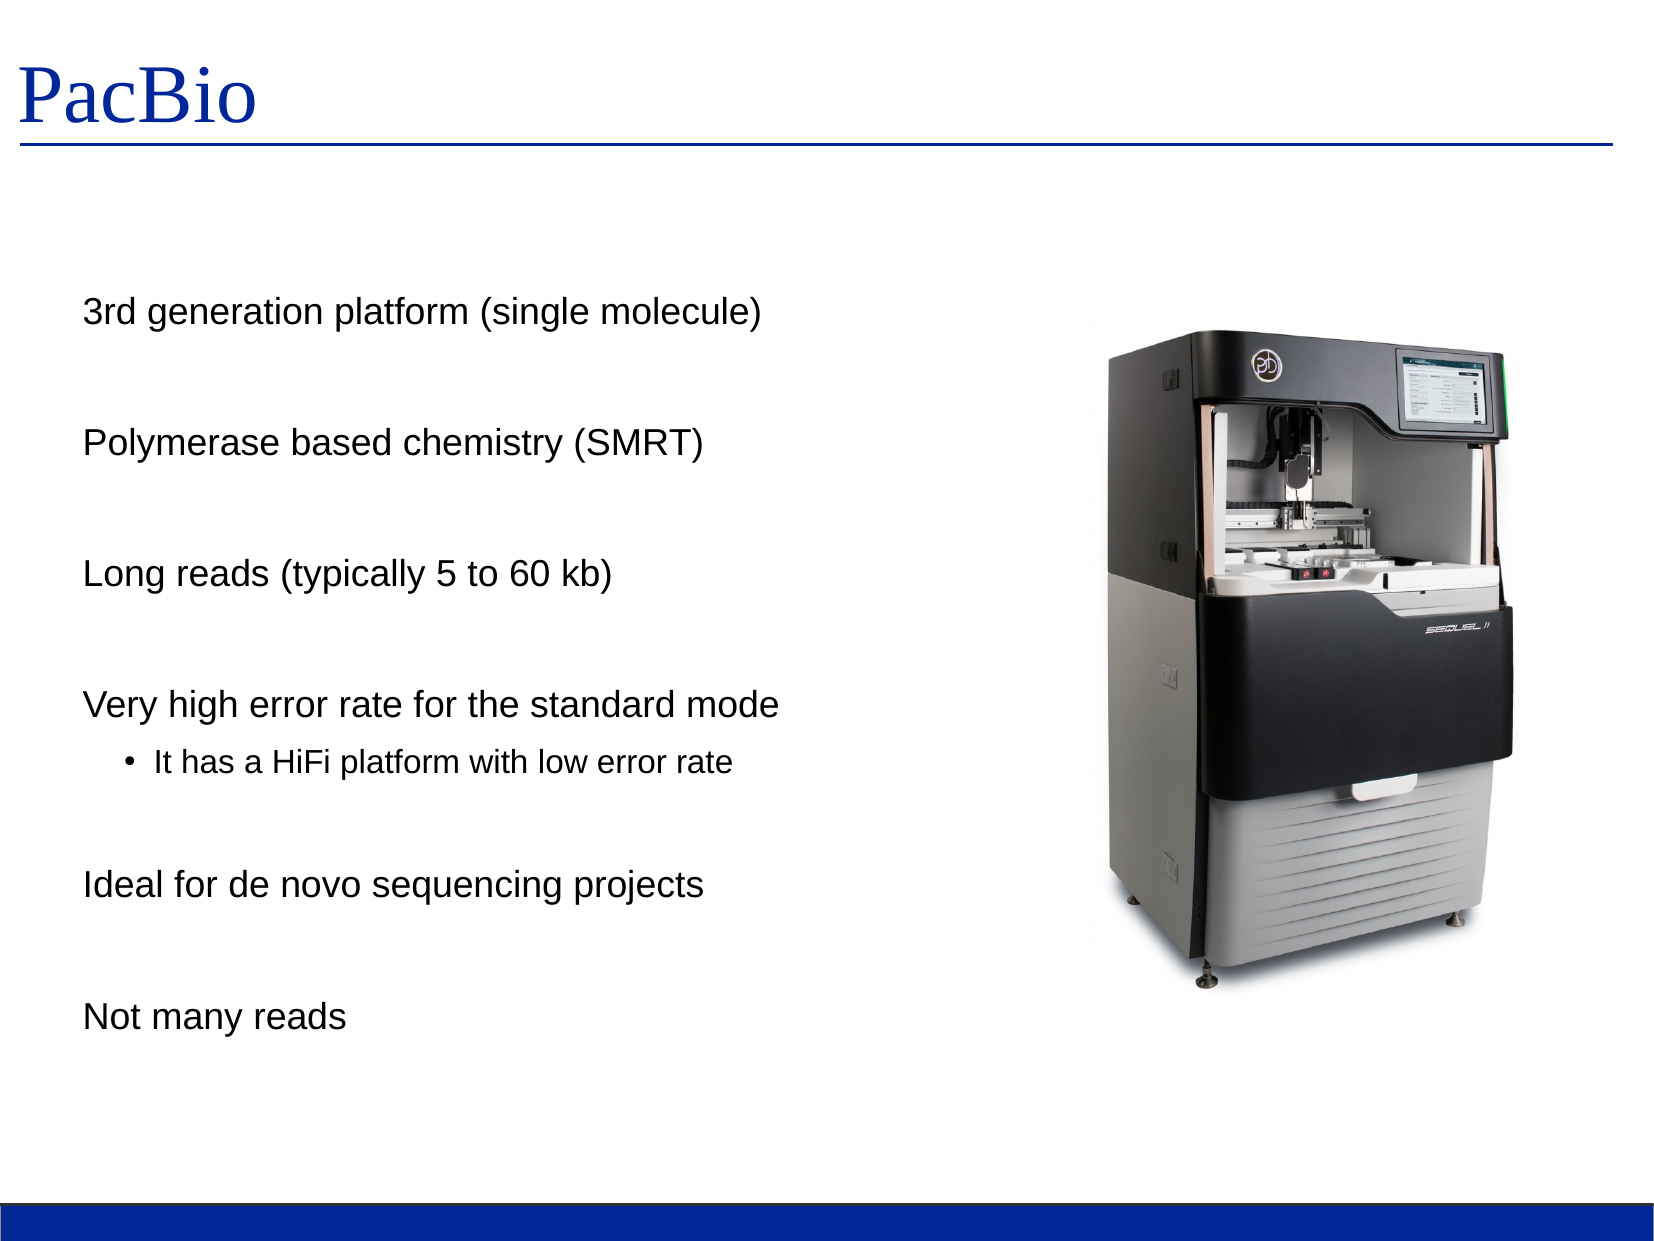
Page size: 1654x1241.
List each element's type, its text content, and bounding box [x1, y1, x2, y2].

picture [1082, 304, 1536, 1017]
title PacBio [17, 0, 1589, 198]
list 3rd generation platform (single molecule) Polymerase based chemistry (SMRT) Long reads (typically 5 to 60 kb) Very high error rate for the standard mode It has a HiFi platform with low error rate Ideal for de novo sequencing projects Not many reads [82, 290, 809, 1109]
